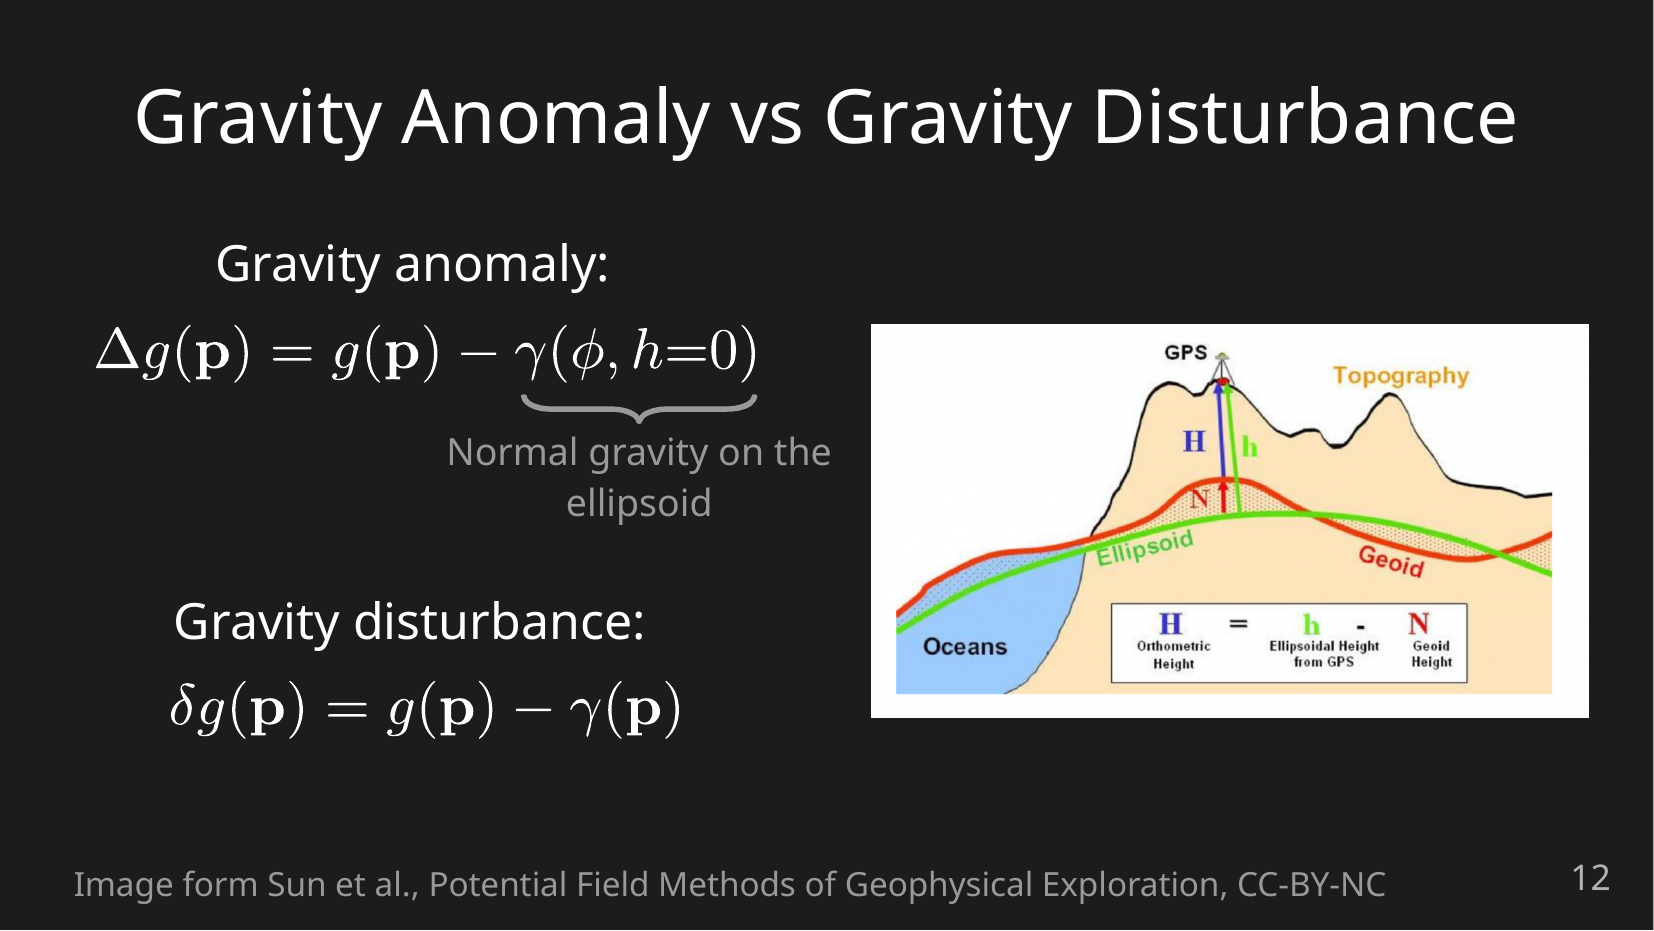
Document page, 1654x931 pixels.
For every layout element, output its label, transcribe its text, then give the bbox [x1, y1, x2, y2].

text_box [366, 324, 381, 383]
text_box [232, 680, 246, 739]
text_box [386, 698, 414, 737]
text_box [95, 326, 139, 369]
text_box [421, 680, 436, 739]
text_box [272, 346, 312, 350]
text_box [196, 342, 229, 380]
text_box [440, 698, 474, 736]
text_box [142, 342, 170, 381]
text_box [177, 324, 191, 383]
text_box [711, 329, 736, 370]
text_box [251, 698, 284, 736]
text_box [170, 683, 195, 725]
text_box [385, 342, 419, 380]
picture [871, 324, 1589, 718]
text_box [515, 342, 546, 381]
title Gravity Anomaly vs Gravity Disturbance [82, 37, 1571, 193]
text_box [289, 680, 303, 739]
text_box [553, 324, 567, 383]
text_box <number> [1409, 845, 1626, 916]
text_box [423, 324, 438, 383]
text_box [570, 698, 601, 737]
text_box [521, 394, 758, 417]
text_box [234, 324, 248, 383]
text_box [608, 680, 622, 739]
text_box Image form Sun et al., Potential Field Methods of Geophysical Exploration, CC-BY-NC [59, 853, 1625, 931]
text_box [667, 346, 706, 350]
text_box [478, 680, 493, 739]
text_box Gravity anomaly: [200, 220, 650, 324]
text_box [331, 342, 359, 381]
text_box [572, 328, 604, 381]
text_box [741, 324, 756, 383]
text_box [633, 328, 663, 369]
text_box [627, 698, 660, 736]
text_box Gravity disturbance: [159, 578, 691, 656]
text_box [665, 680, 679, 739]
text_box [197, 698, 225, 737]
text_box [609, 362, 617, 380]
text_box [327, 702, 367, 706]
text_box Normal gravity on the ellipsoid [428, 417, 851, 525]
text_box [515, 708, 552, 712]
